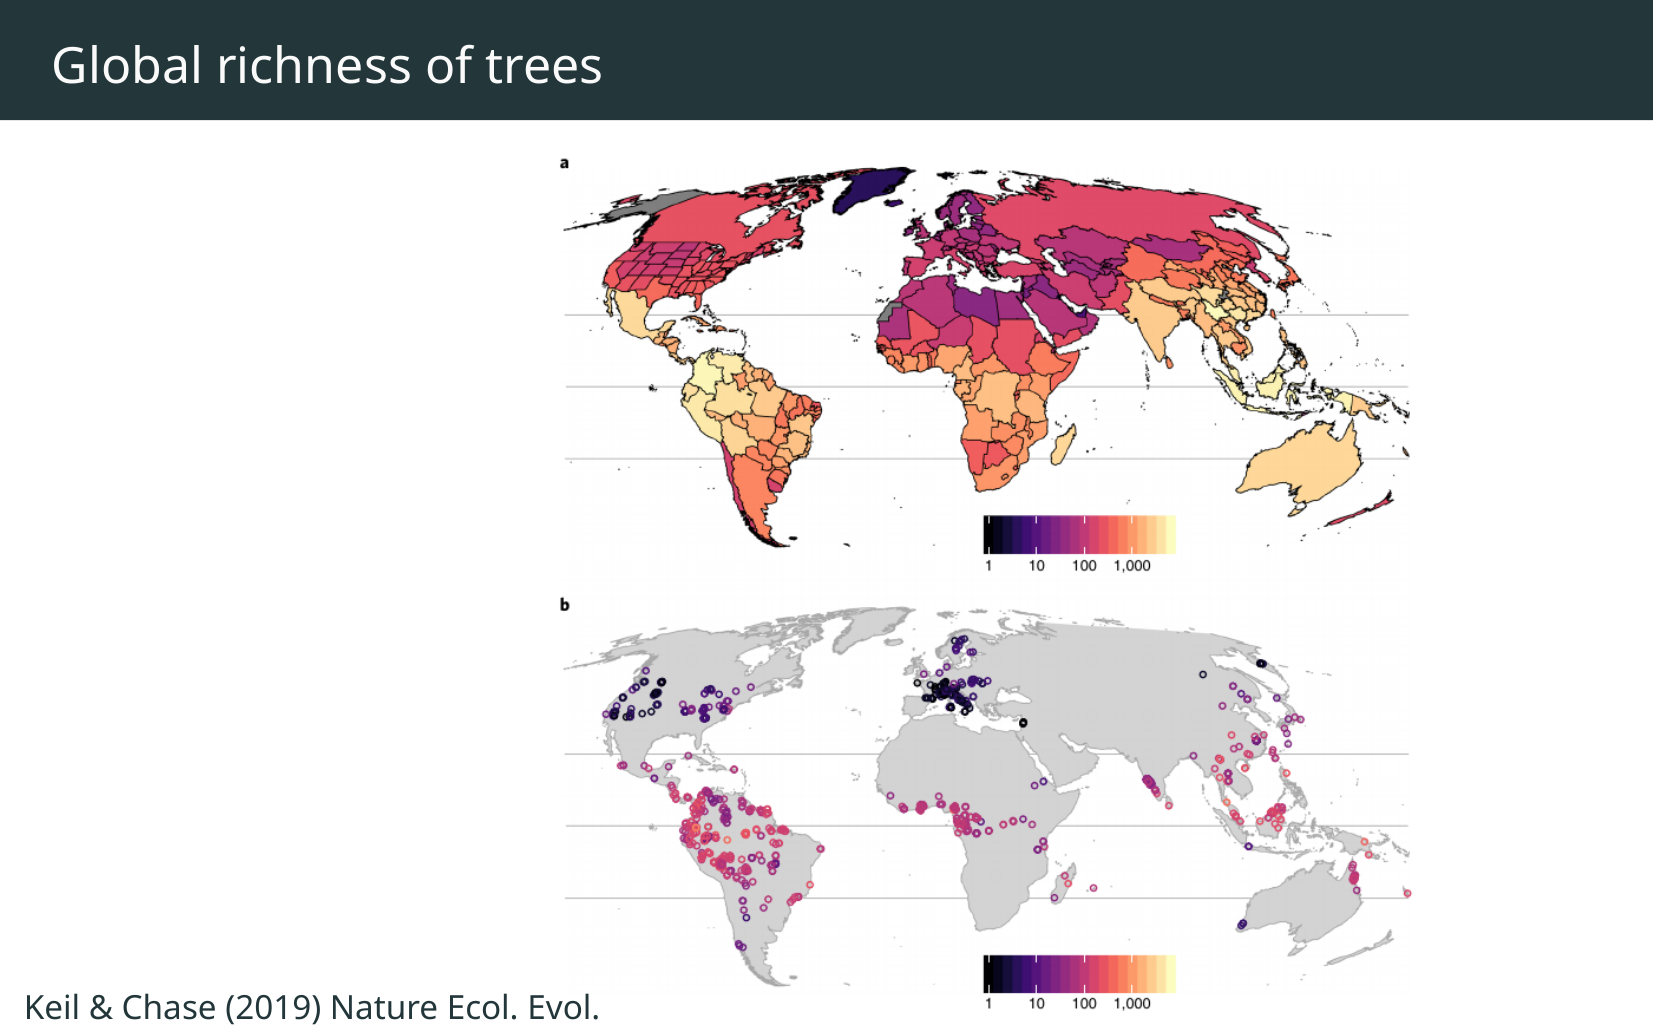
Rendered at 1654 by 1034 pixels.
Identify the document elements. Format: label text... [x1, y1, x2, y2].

text_box Keil & Chase (2019) Nature Ecol. Evol. [9, 976, 700, 1034]
picture [546, 134, 1444, 1018]
text_box Global richness of trees [51, 30, 1327, 91]
text_box [0, 0, 1653, 121]
